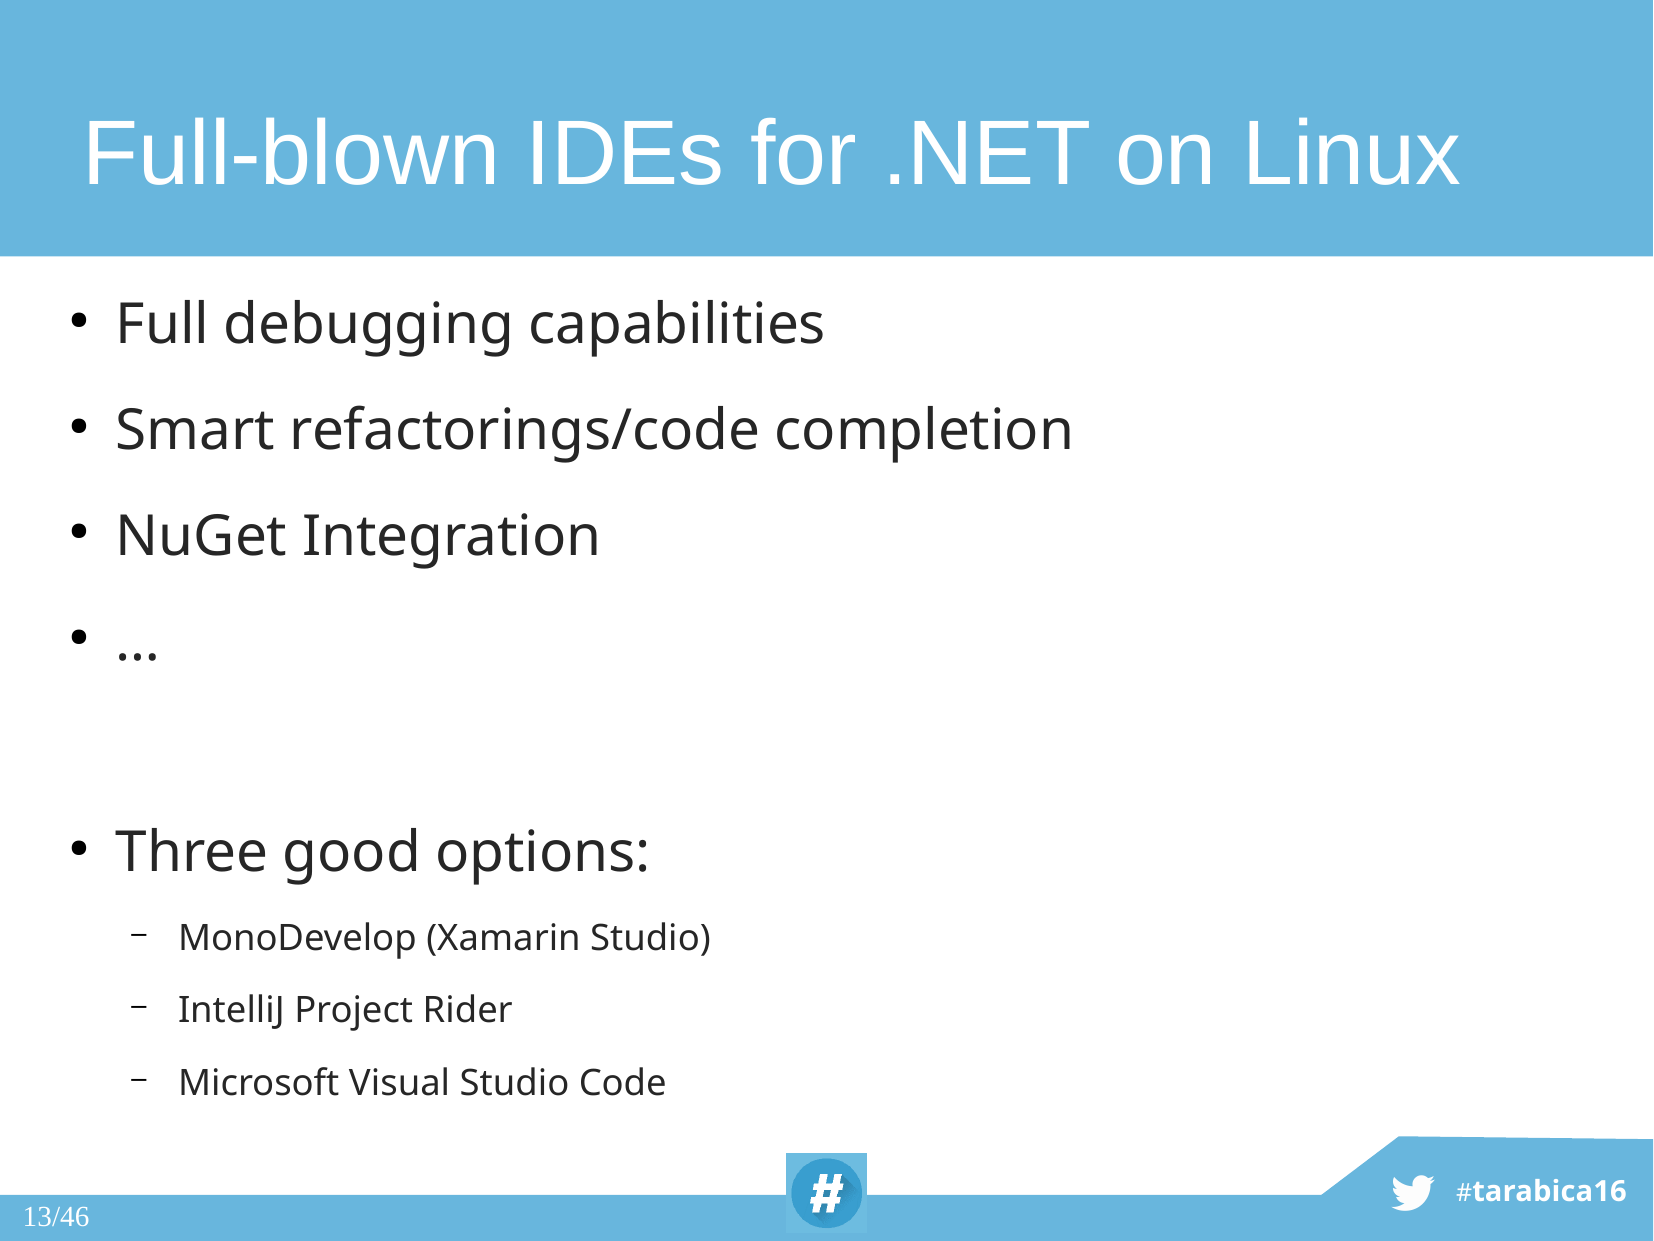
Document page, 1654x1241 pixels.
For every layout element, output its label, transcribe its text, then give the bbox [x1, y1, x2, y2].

title Full-blown IDEs for .NET on Linux [82, 49, 1571, 257]
picture [1378, 1158, 1448, 1228]
list Full debugging capabilities Smart refactorings/code completion NuGet Integration … Three good options: MonoDevelop (Xamarin Studio) IntelliJ Project Rider Microsoft Visual Studio Code [53, 283, 1632, 1108]
picture [786, 1153, 867, 1233]
